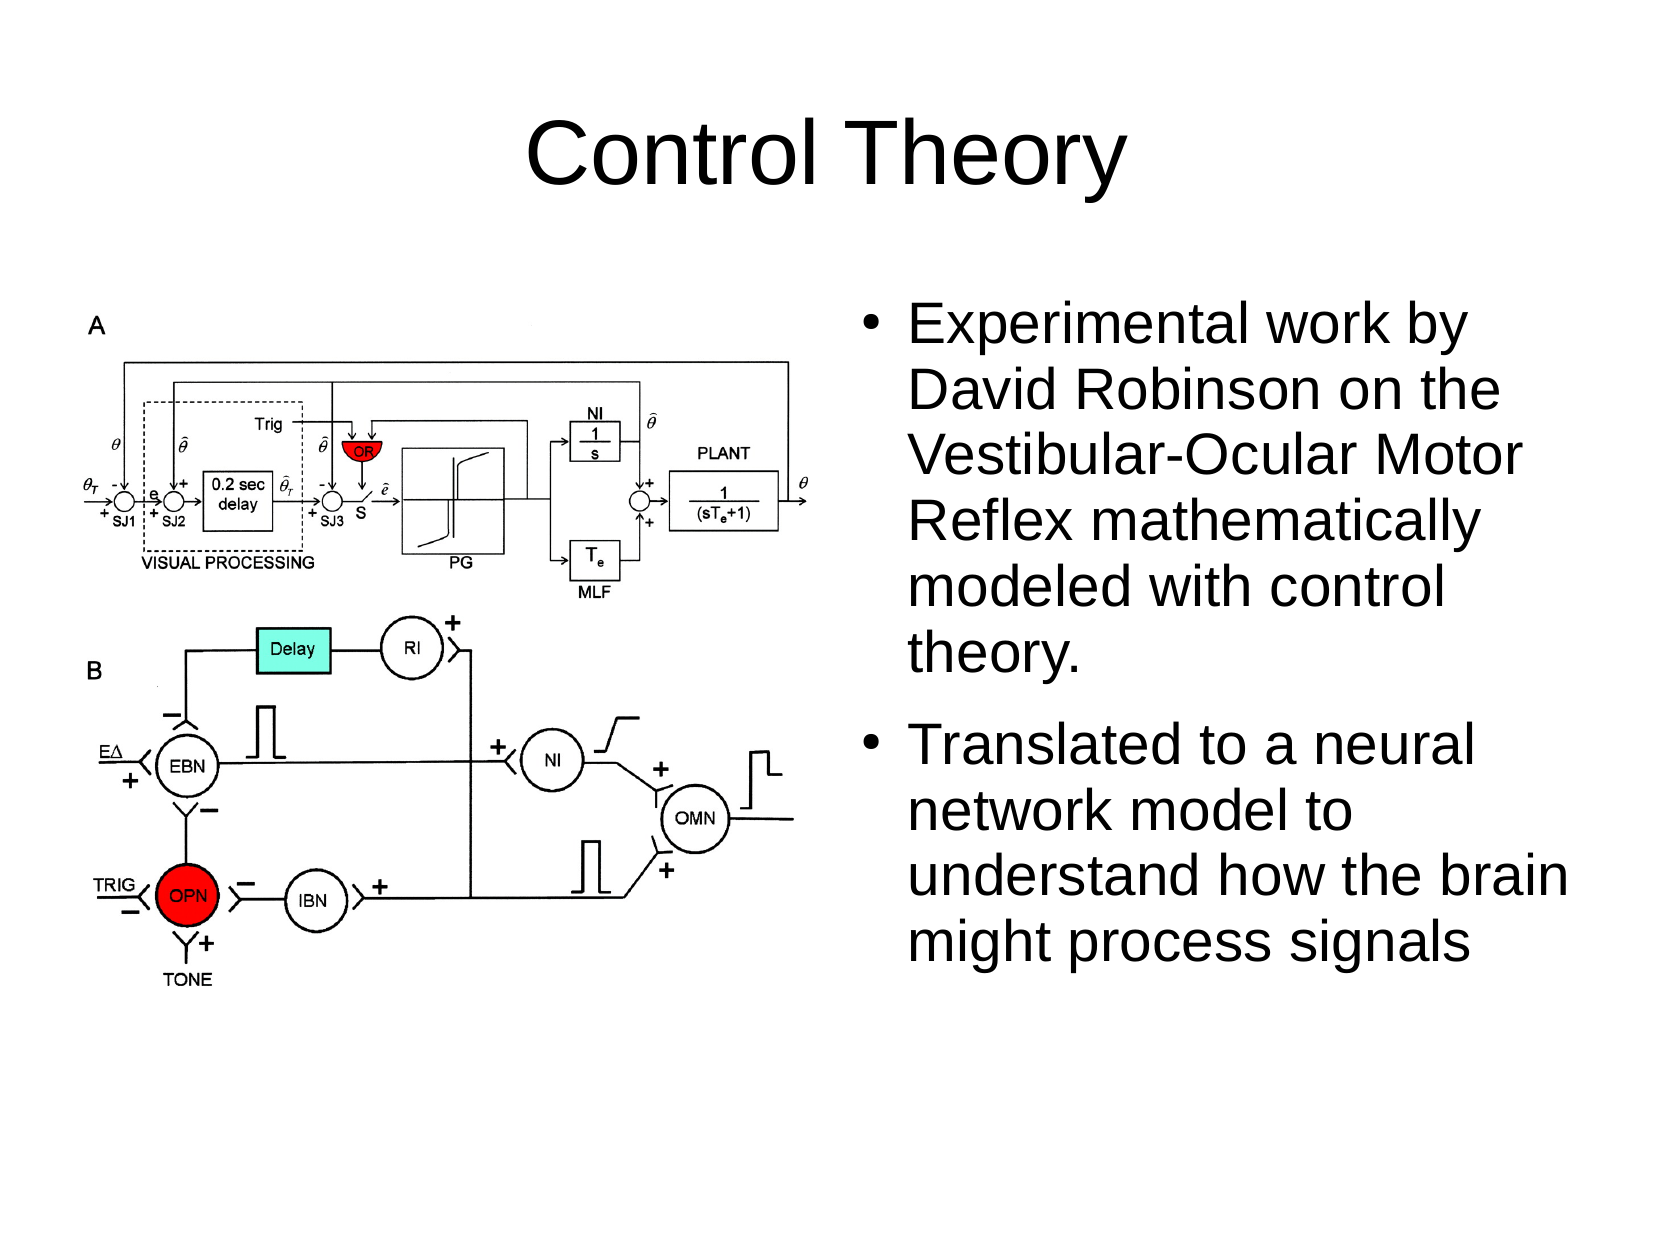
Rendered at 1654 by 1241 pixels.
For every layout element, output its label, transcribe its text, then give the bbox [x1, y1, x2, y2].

picture [82, 312, 809, 988]
title Control Theory [82, 49, 1571, 257]
list Experimental work by David Robinson on the Vestibular-Ocular Motor Reflex mathematically modeled with control theory. Translated to a neural network model to understand how the brain might process signals [845, 290, 1572, 1010]
